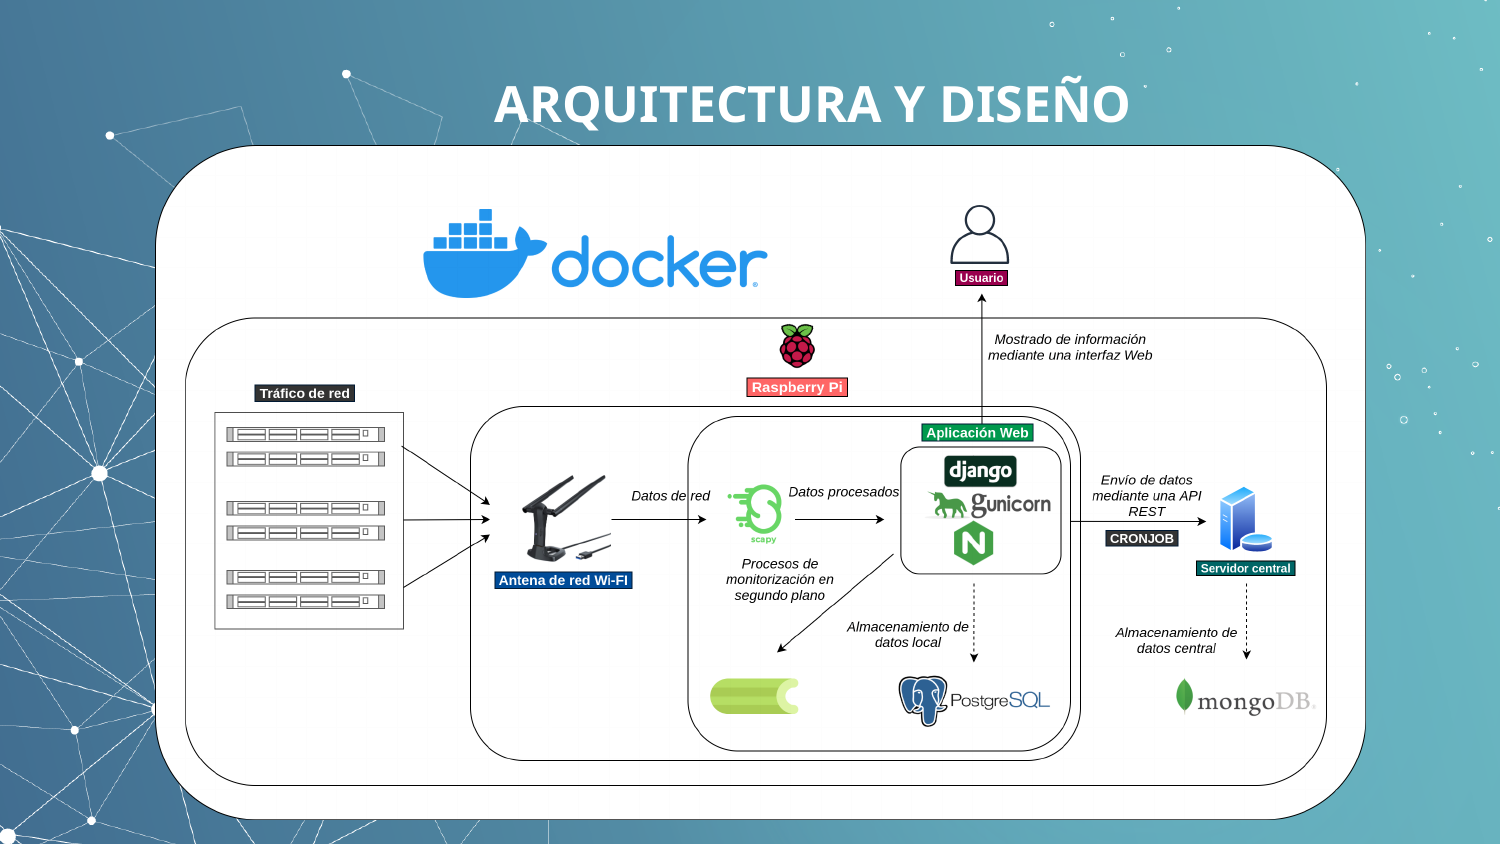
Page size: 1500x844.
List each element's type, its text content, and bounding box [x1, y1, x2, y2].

title ARQUITECTURA Y DISEÑO [322, 57, 1318, 145]
picture [0, 0, 1500, 844]
